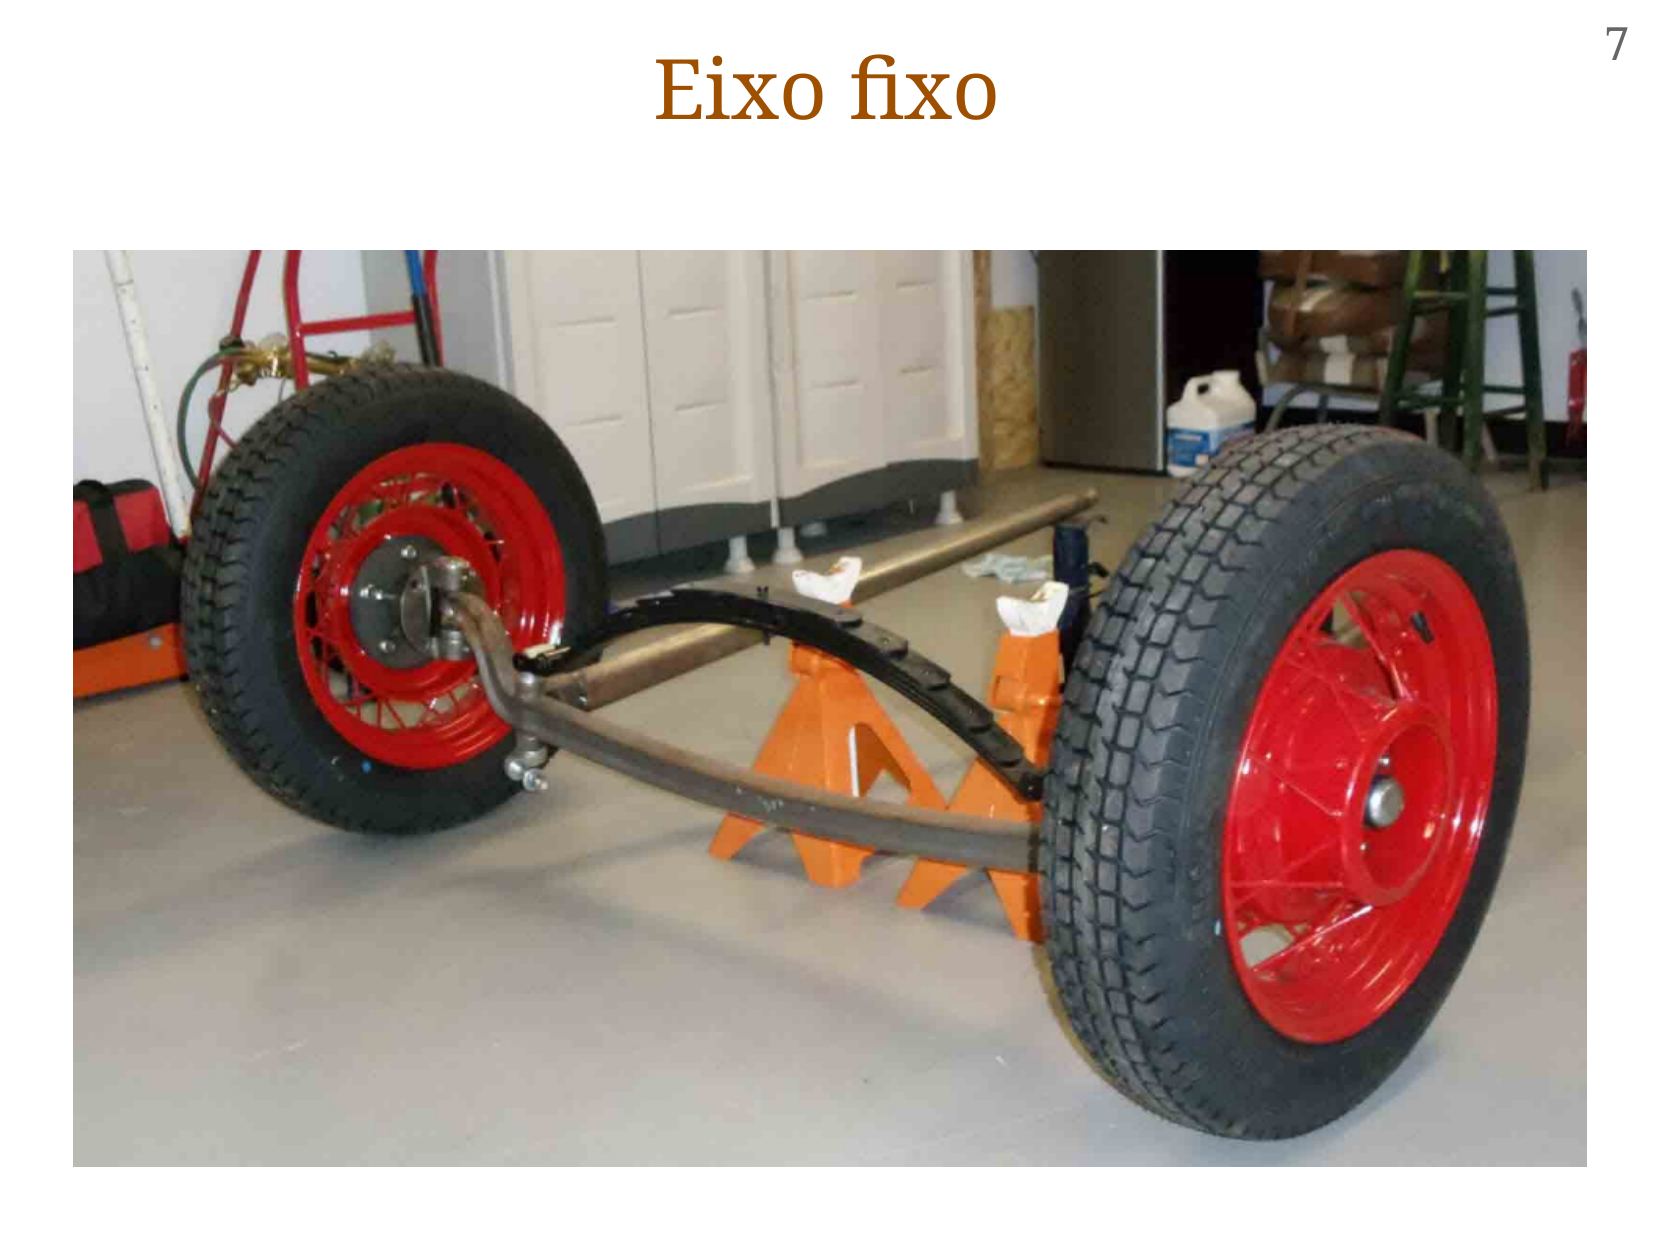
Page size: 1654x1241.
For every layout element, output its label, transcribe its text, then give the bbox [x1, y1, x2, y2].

title Eixo fixo [59, 29, 1595, 148]
picture [73, 250, 1587, 1167]
